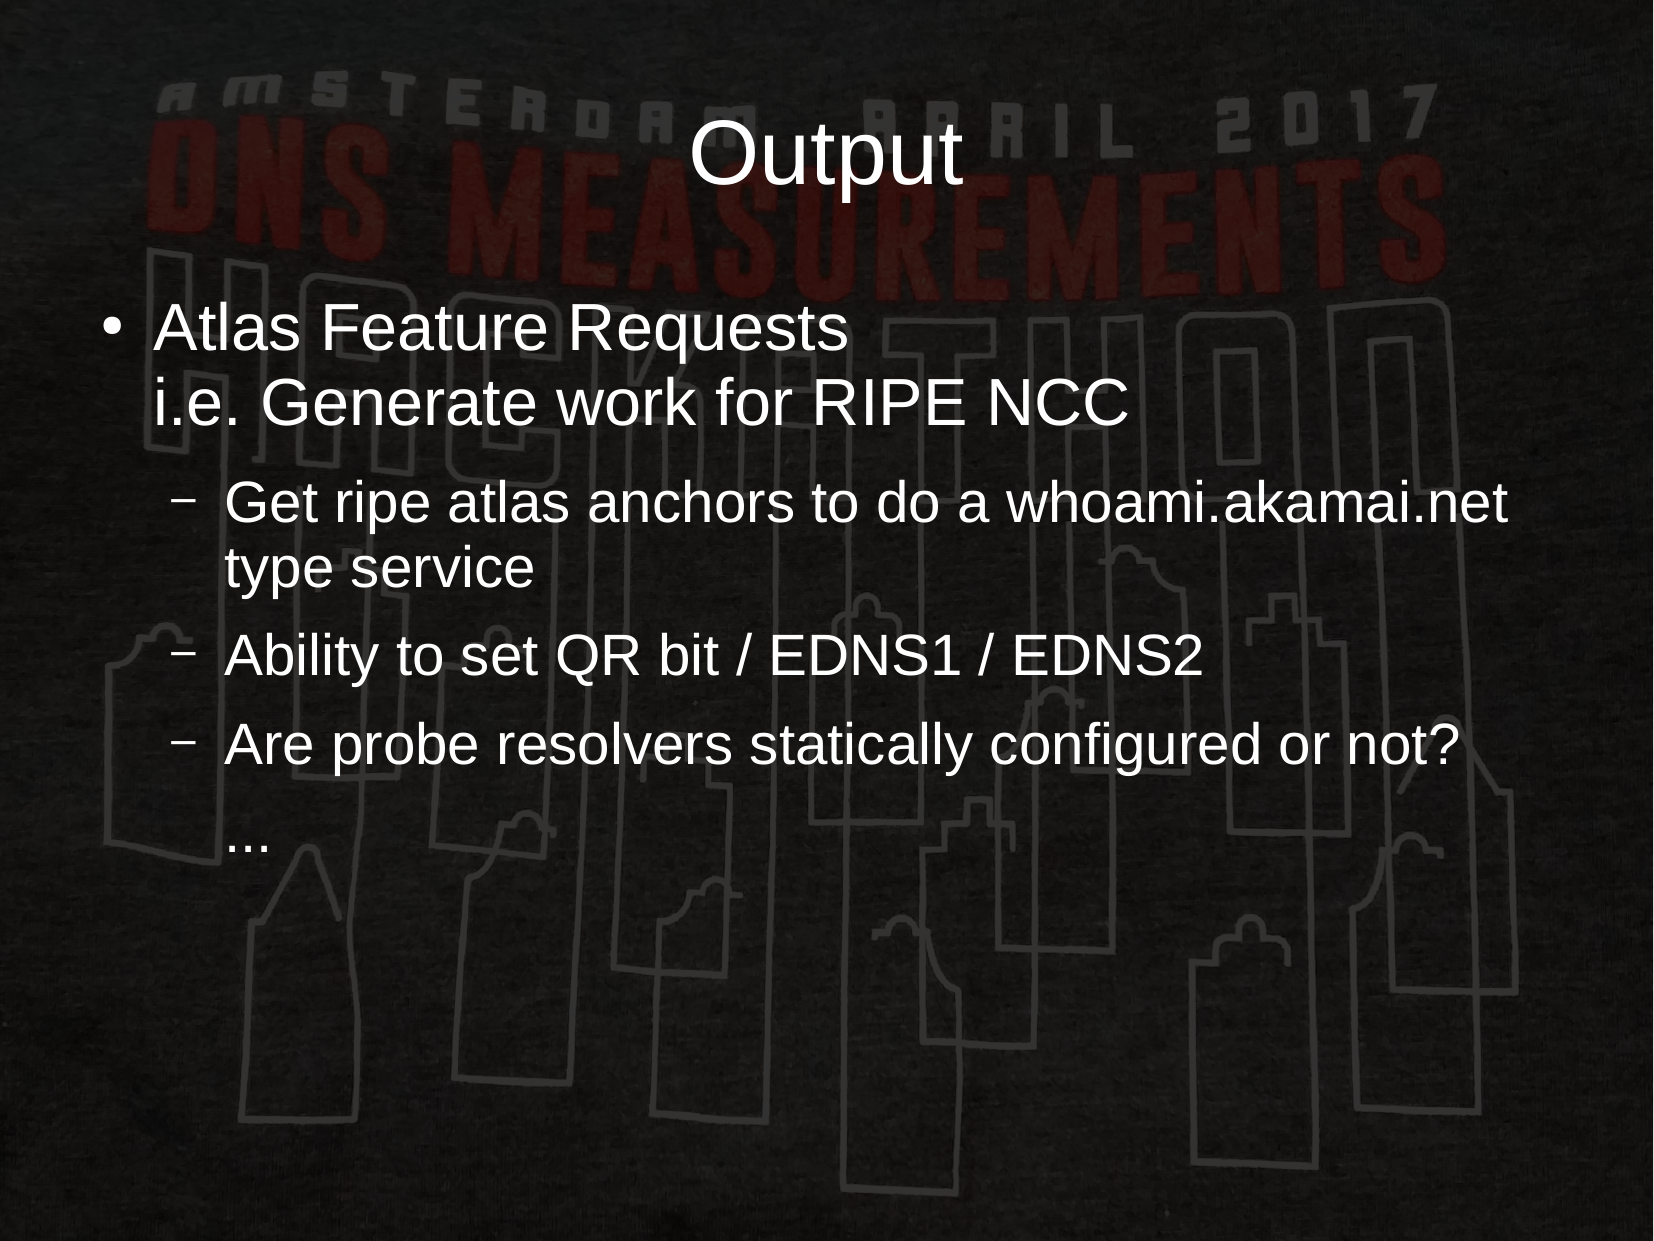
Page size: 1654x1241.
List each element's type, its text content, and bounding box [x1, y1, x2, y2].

title Output [82, 49, 1571, 257]
picture [0, 0, 1653, 1241]
list Atlas Feature Requests i.e. Generate work for RIPE NCC Get ripe atlas anchors to do a whoami.akamai.net type service Ability to set QR bit / EDNS1 / EDNS2 Are probe resolvers statically configured or not? ... [82, 290, 1571, 1010]
